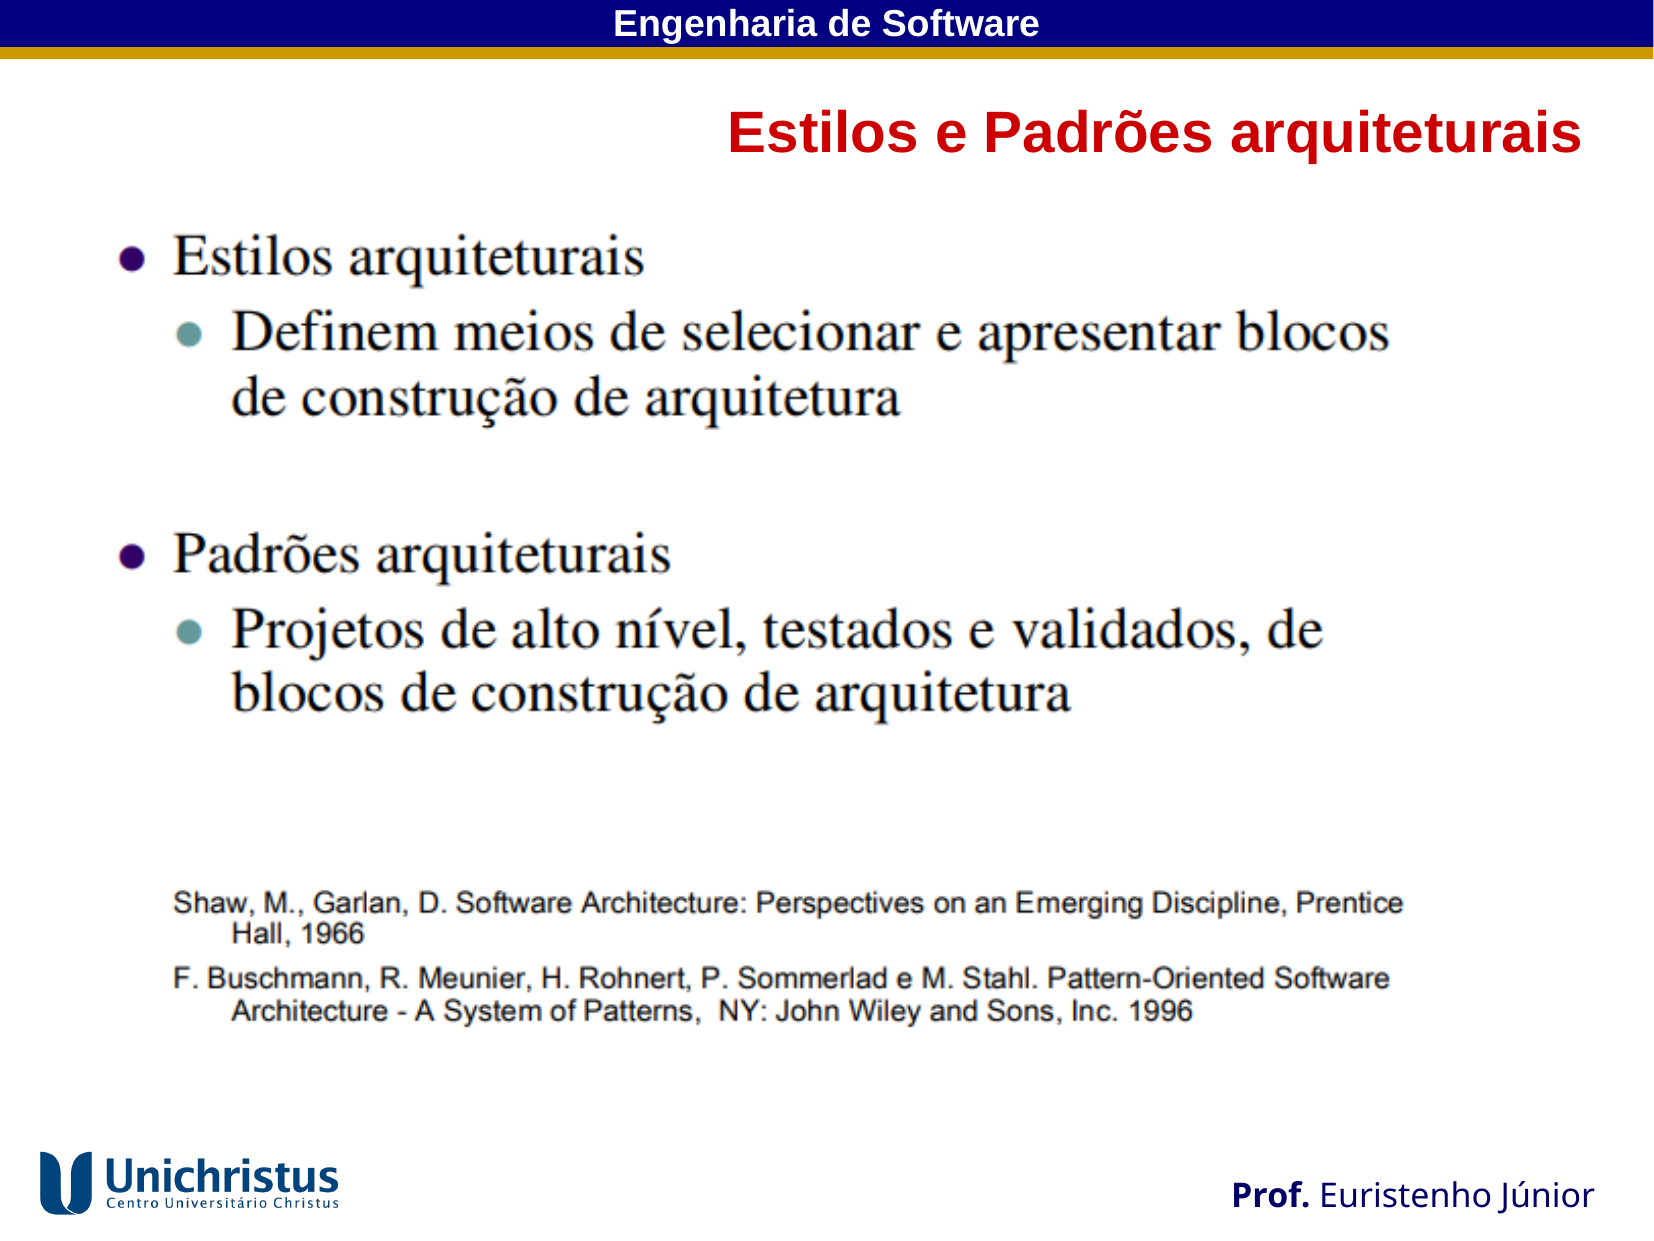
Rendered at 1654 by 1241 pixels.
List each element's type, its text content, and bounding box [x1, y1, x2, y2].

picture [35, 1148, 343, 1217]
text_box Prof. Euristenho Júnior [1216, 1163, 1654, 1224]
text_box [0, 47, 1654, 60]
text_box Engenharia de Software [0, 0, 1654, 47]
text_box Estilos e Padrões arquiteturais [713, 92, 1654, 173]
picture [94, 216, 1512, 1058]
